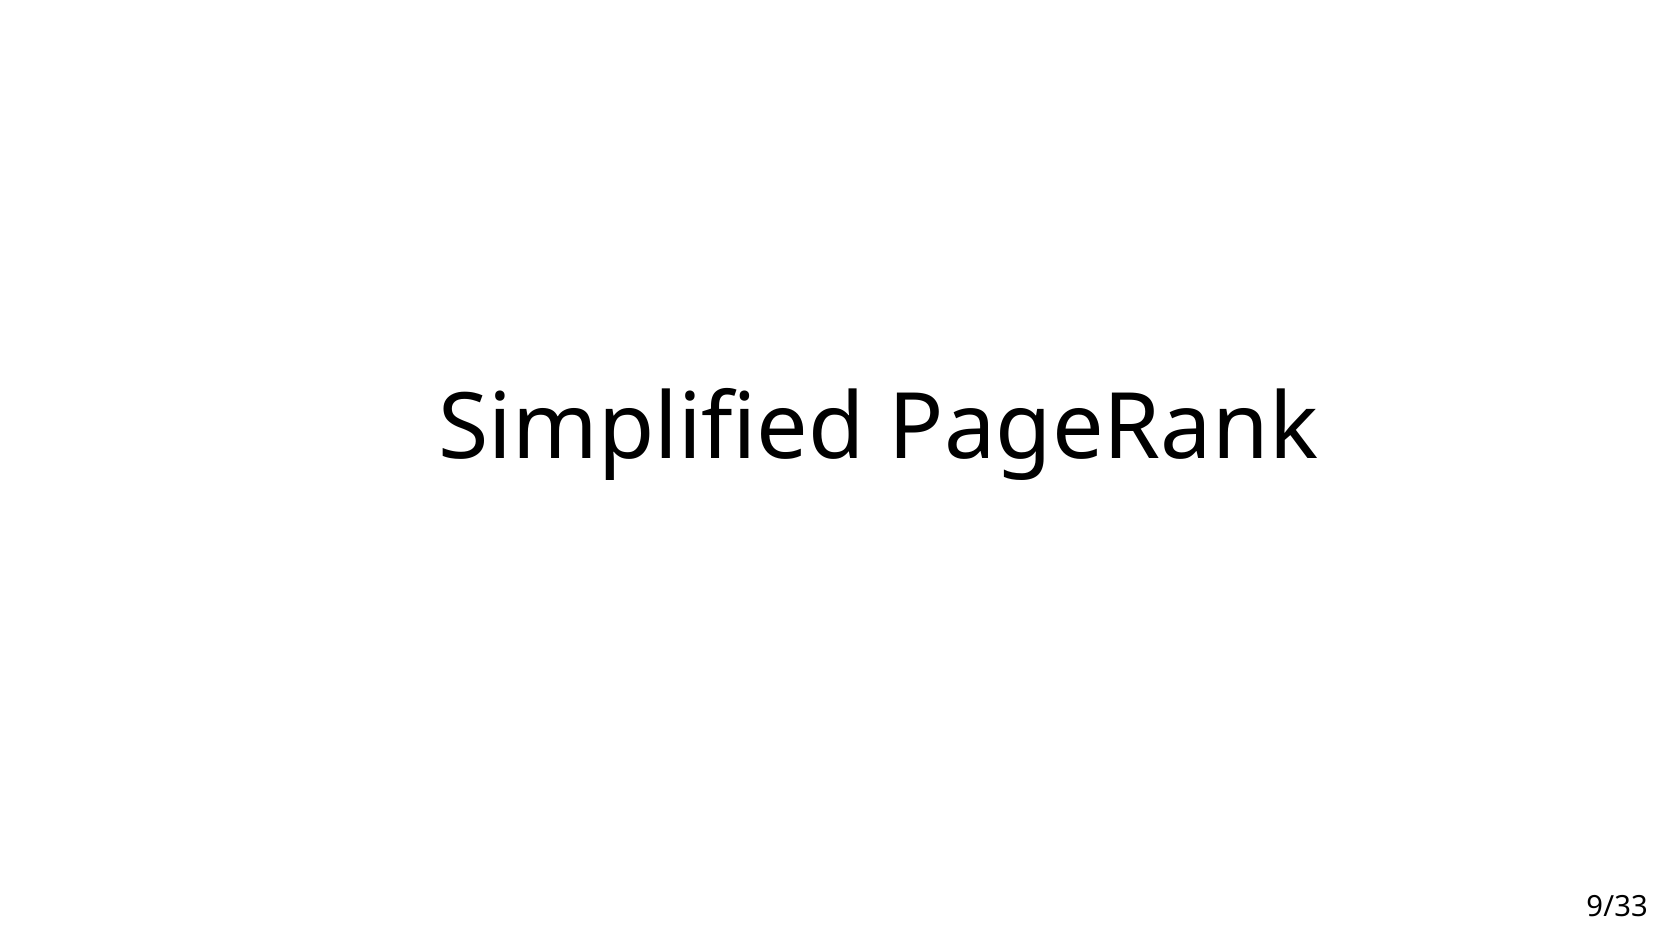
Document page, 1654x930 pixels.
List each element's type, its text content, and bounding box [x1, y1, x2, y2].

title Simplified PageRank [134, 344, 1623, 501]
